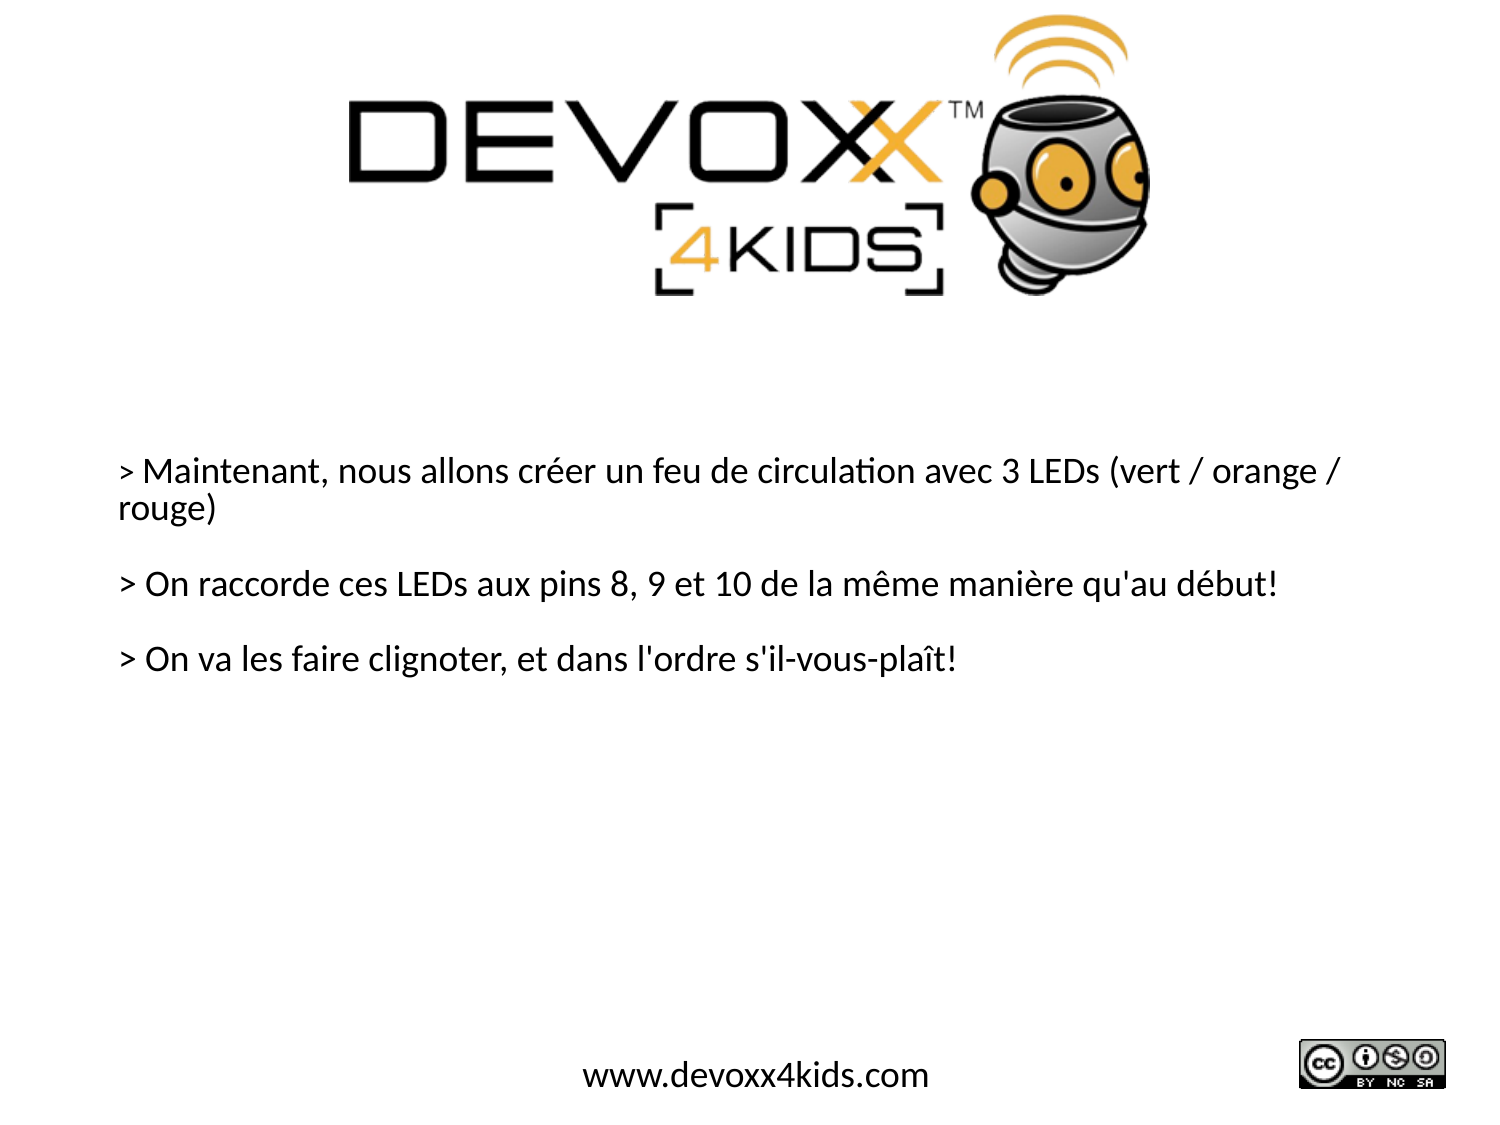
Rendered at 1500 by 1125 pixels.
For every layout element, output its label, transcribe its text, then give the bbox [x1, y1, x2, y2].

picture [349, 14, 1150, 296]
title > Maintenant, nous allons créer un feu de circulation avec 3 LEDs (vert / orange / rouge) > On raccorde ces LEDs aux pins 8, 9 et 10 de la même manière qu'au début! > On va les faire clignoter, et dans l'ordre s'il-vous-plaît! [118, 430, 1394, 706]
picture [1299, 1039, 1446, 1089]
